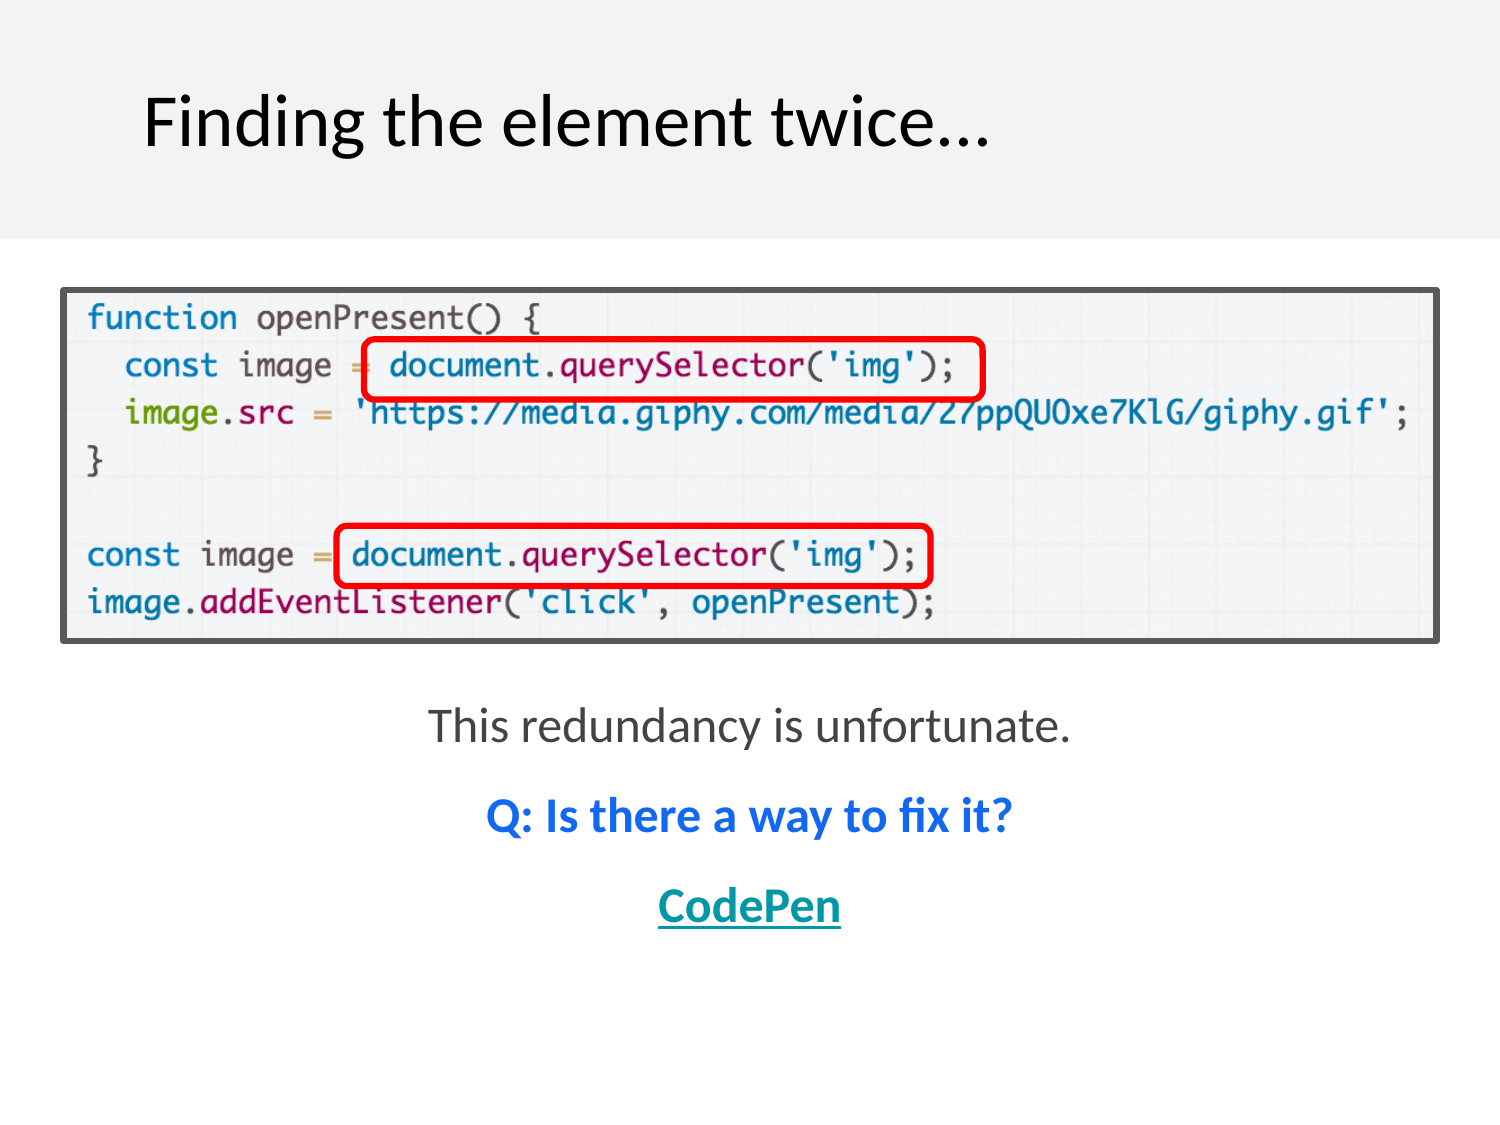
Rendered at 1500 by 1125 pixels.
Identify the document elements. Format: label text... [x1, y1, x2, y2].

list This redundancy is unfortunate. Q: Is there a way to fix it? CodePen [128, 668, 1372, 904]
title Finding the element twice... [128, 56, 1372, 183]
picture [66, 293, 1434, 638]
